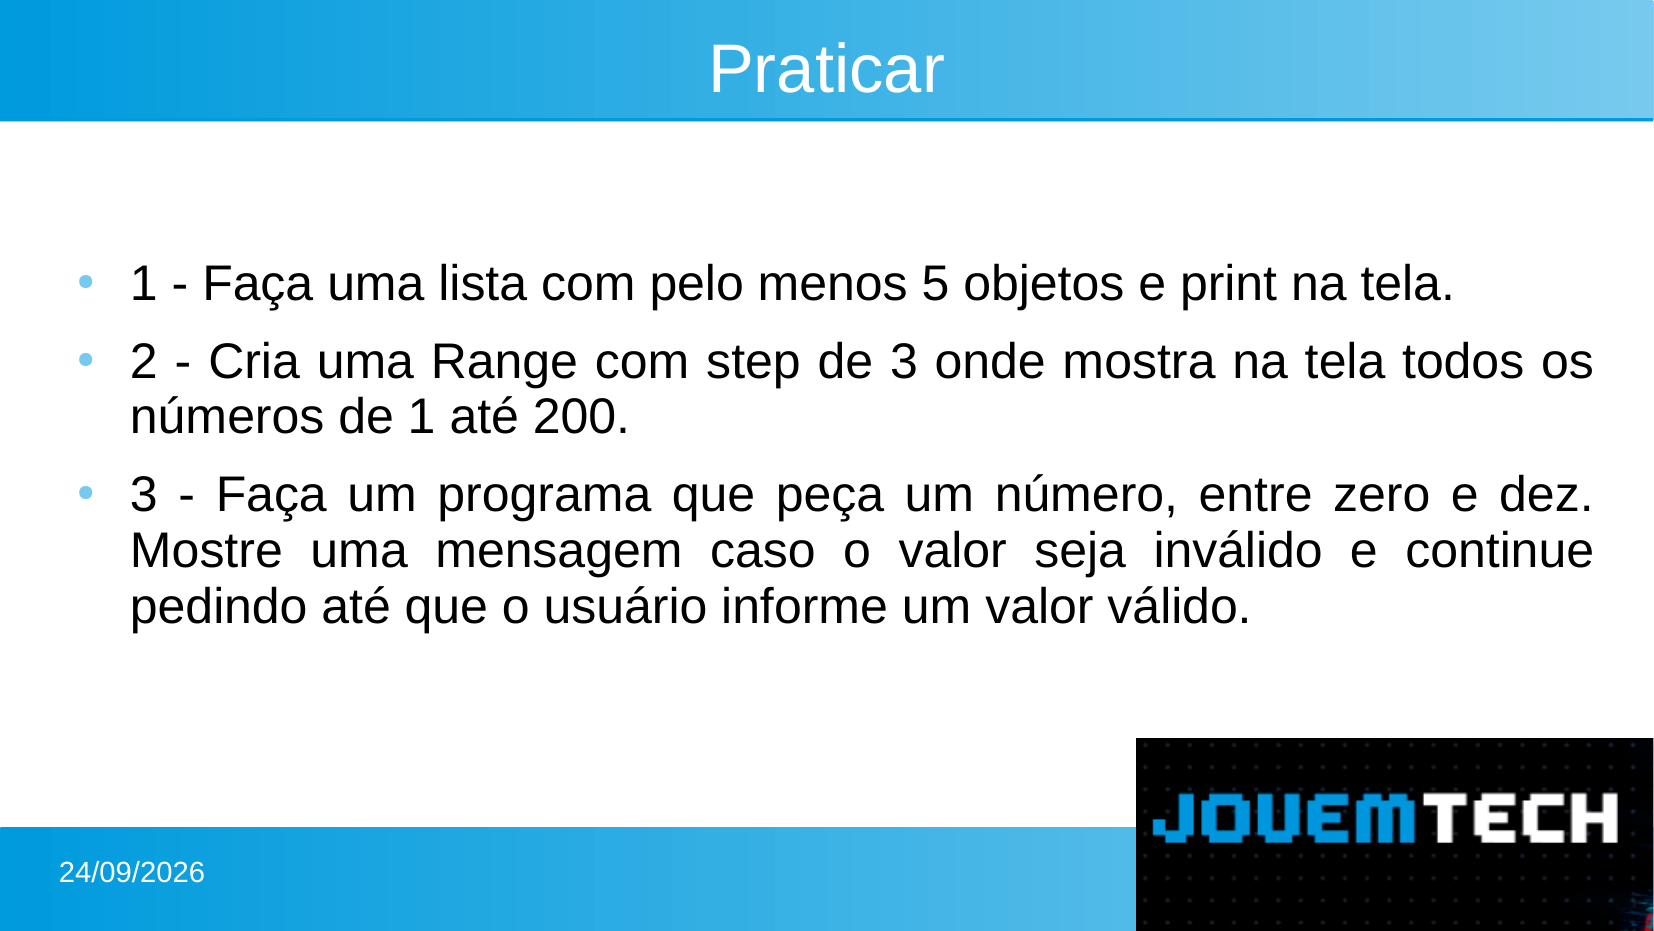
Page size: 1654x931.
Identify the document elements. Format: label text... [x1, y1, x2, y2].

picture [1136, 738, 1654, 931]
title Praticar [59, 29, 1595, 108]
list 1 - Faça uma lista com pelo menos 5 objetos e print na tela. 2 - Cria uma Range com step de 3 onde mostra na tela todos os números de 1 até 200. 3 - Faça um programa que peça um número, entre zero e dez. Mostre uma mensagem caso o valor seja inválido e continue pedindo até que o usuário informe um valor válido. [59, 177, 1595, 768]
